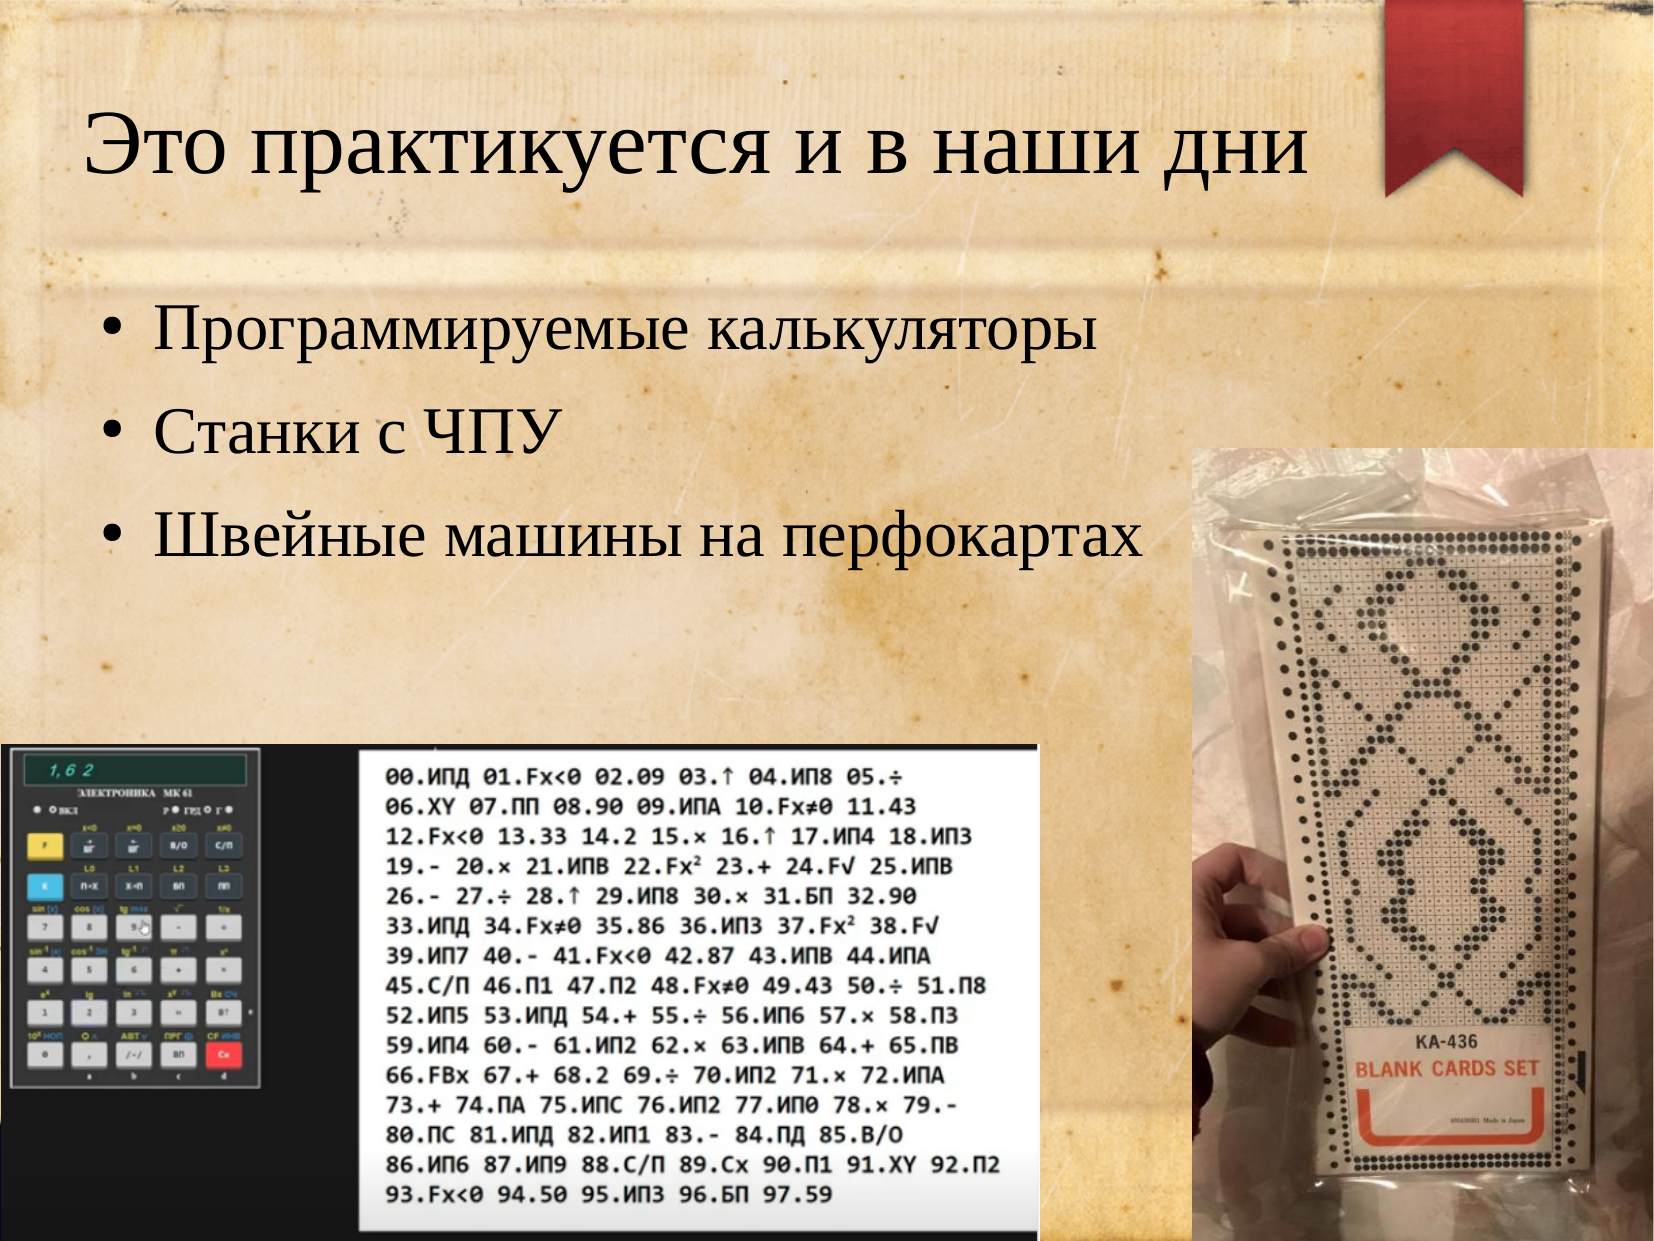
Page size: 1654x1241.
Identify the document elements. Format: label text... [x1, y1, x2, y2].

list Программируемые калькуляторы Станки с ЧПУ Швейные машины на перфокартах [82, 290, 1538, 1010]
title Это практикуется и в наши дни [82, 49, 1347, 237]
picture [0, 0, 1654, 1241]
